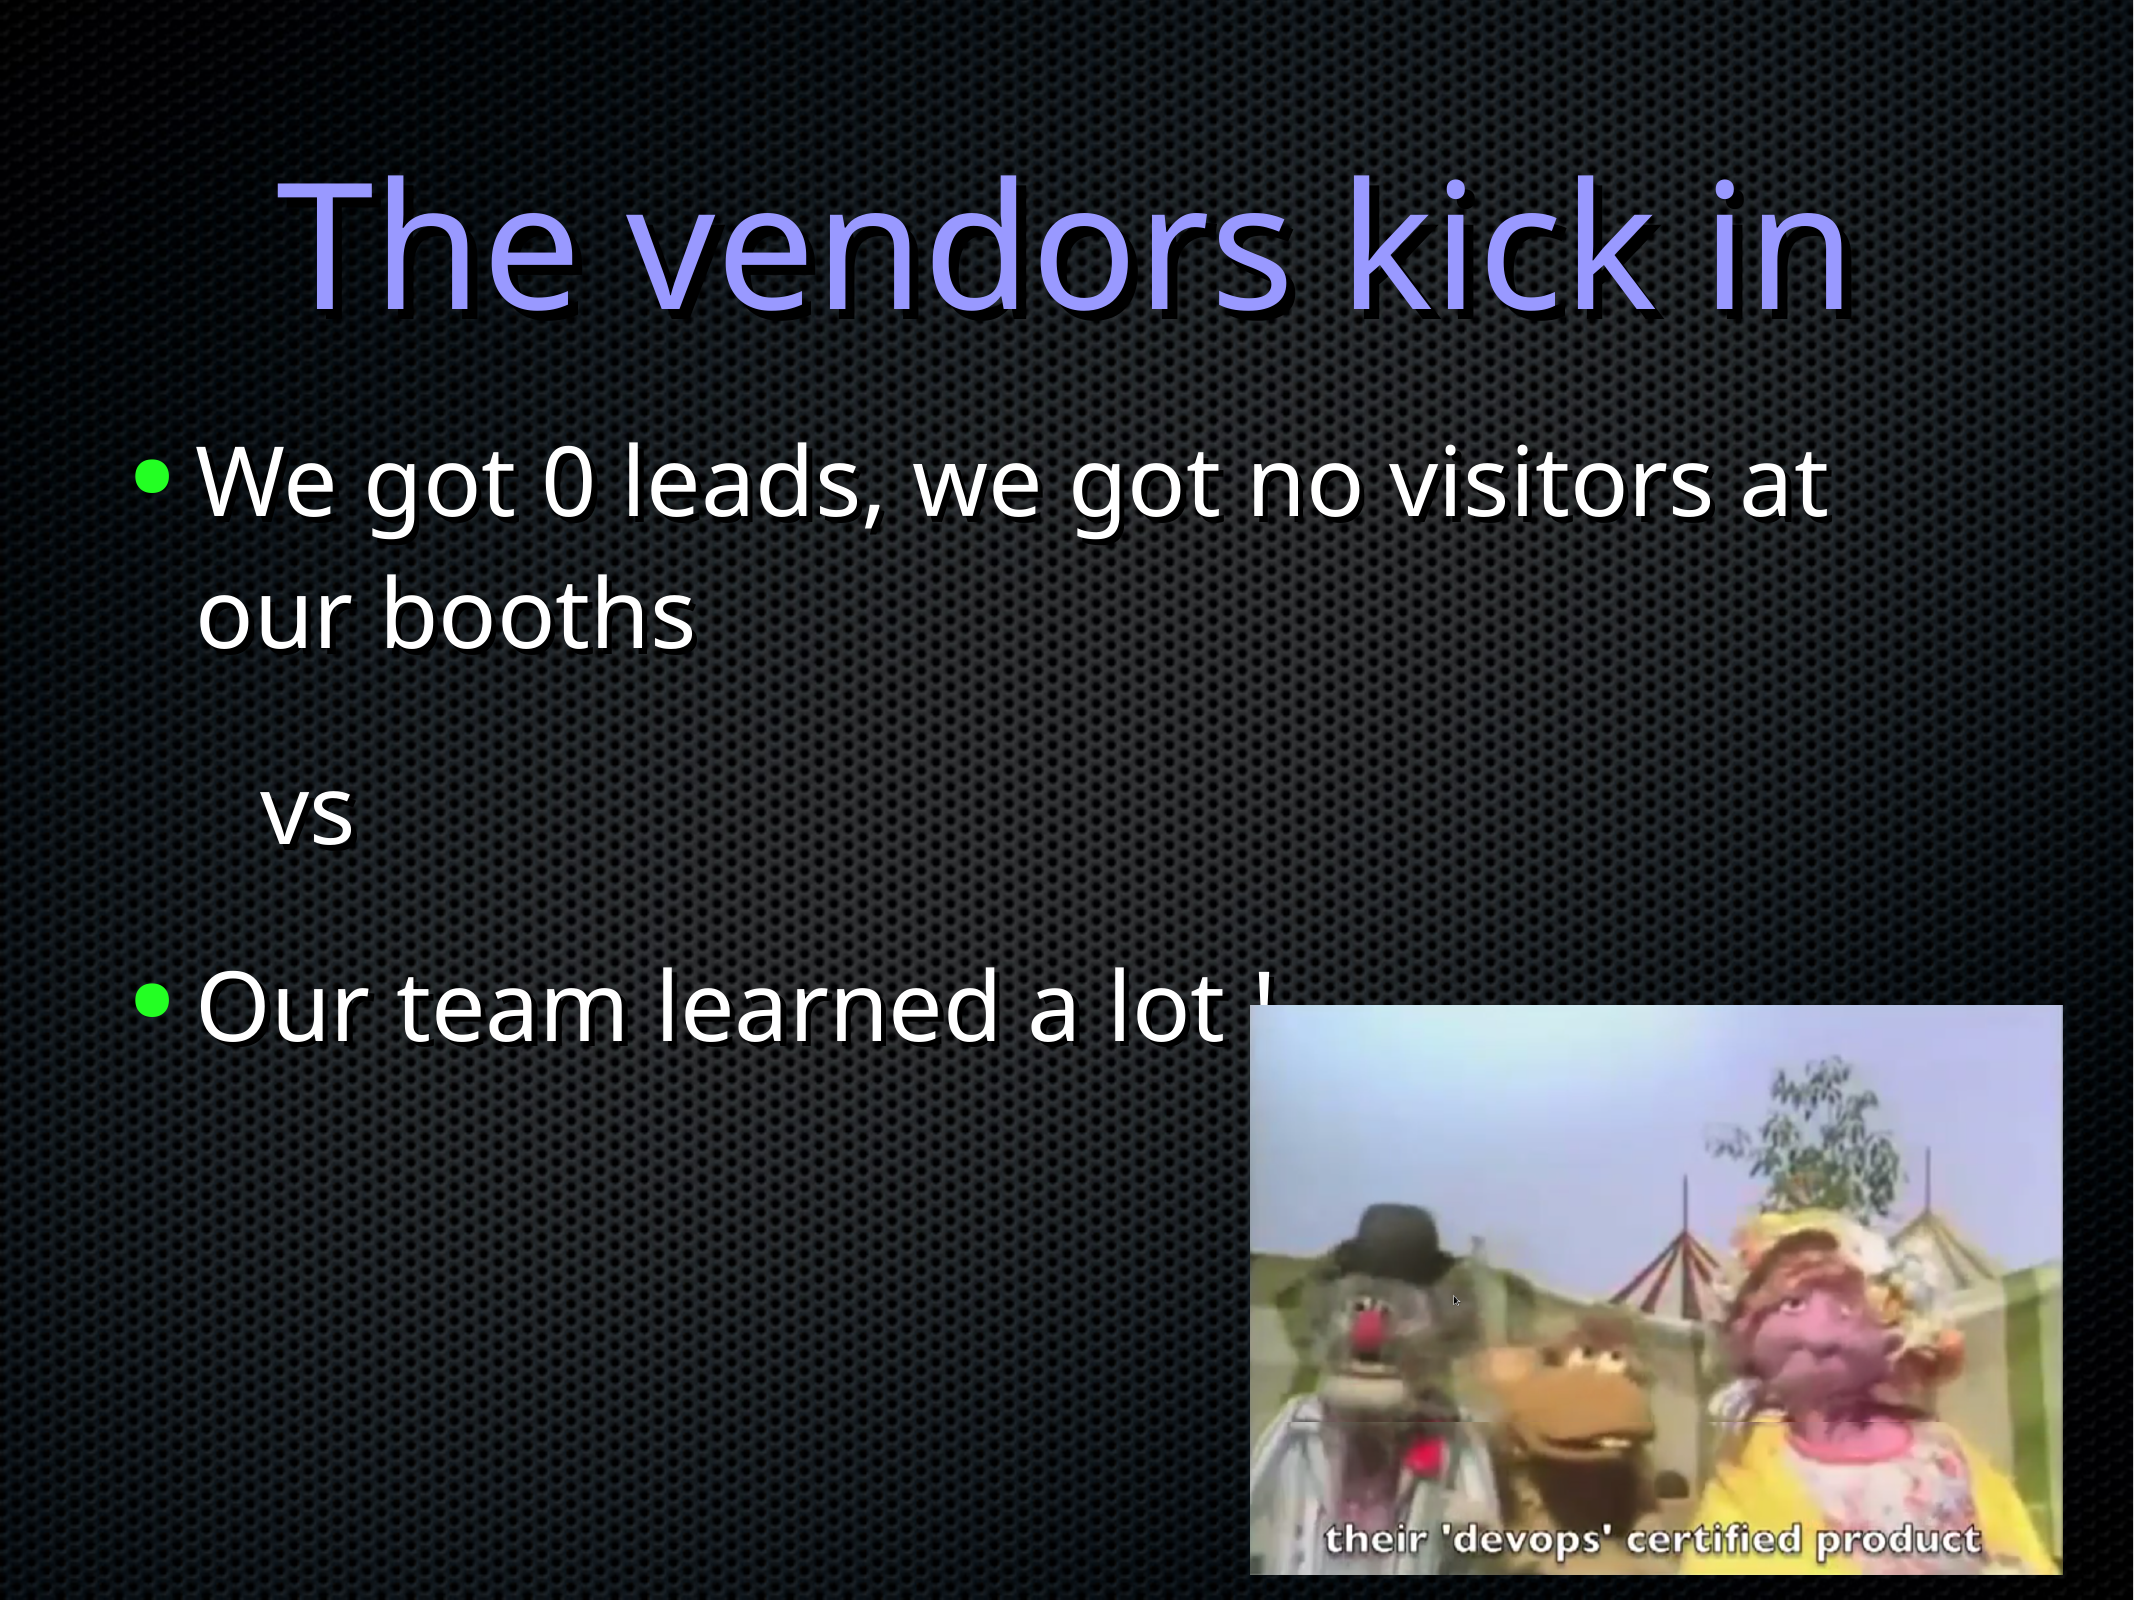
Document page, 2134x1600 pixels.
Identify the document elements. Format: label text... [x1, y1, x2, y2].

picture [0, 0, 2134, 1600]
title The vendors kick in [129, 41, 2005, 413]
list We got 0 leads, we got no visitors at our booths vs Our team learned a lot ! [129, 413, 2005, 1347]
